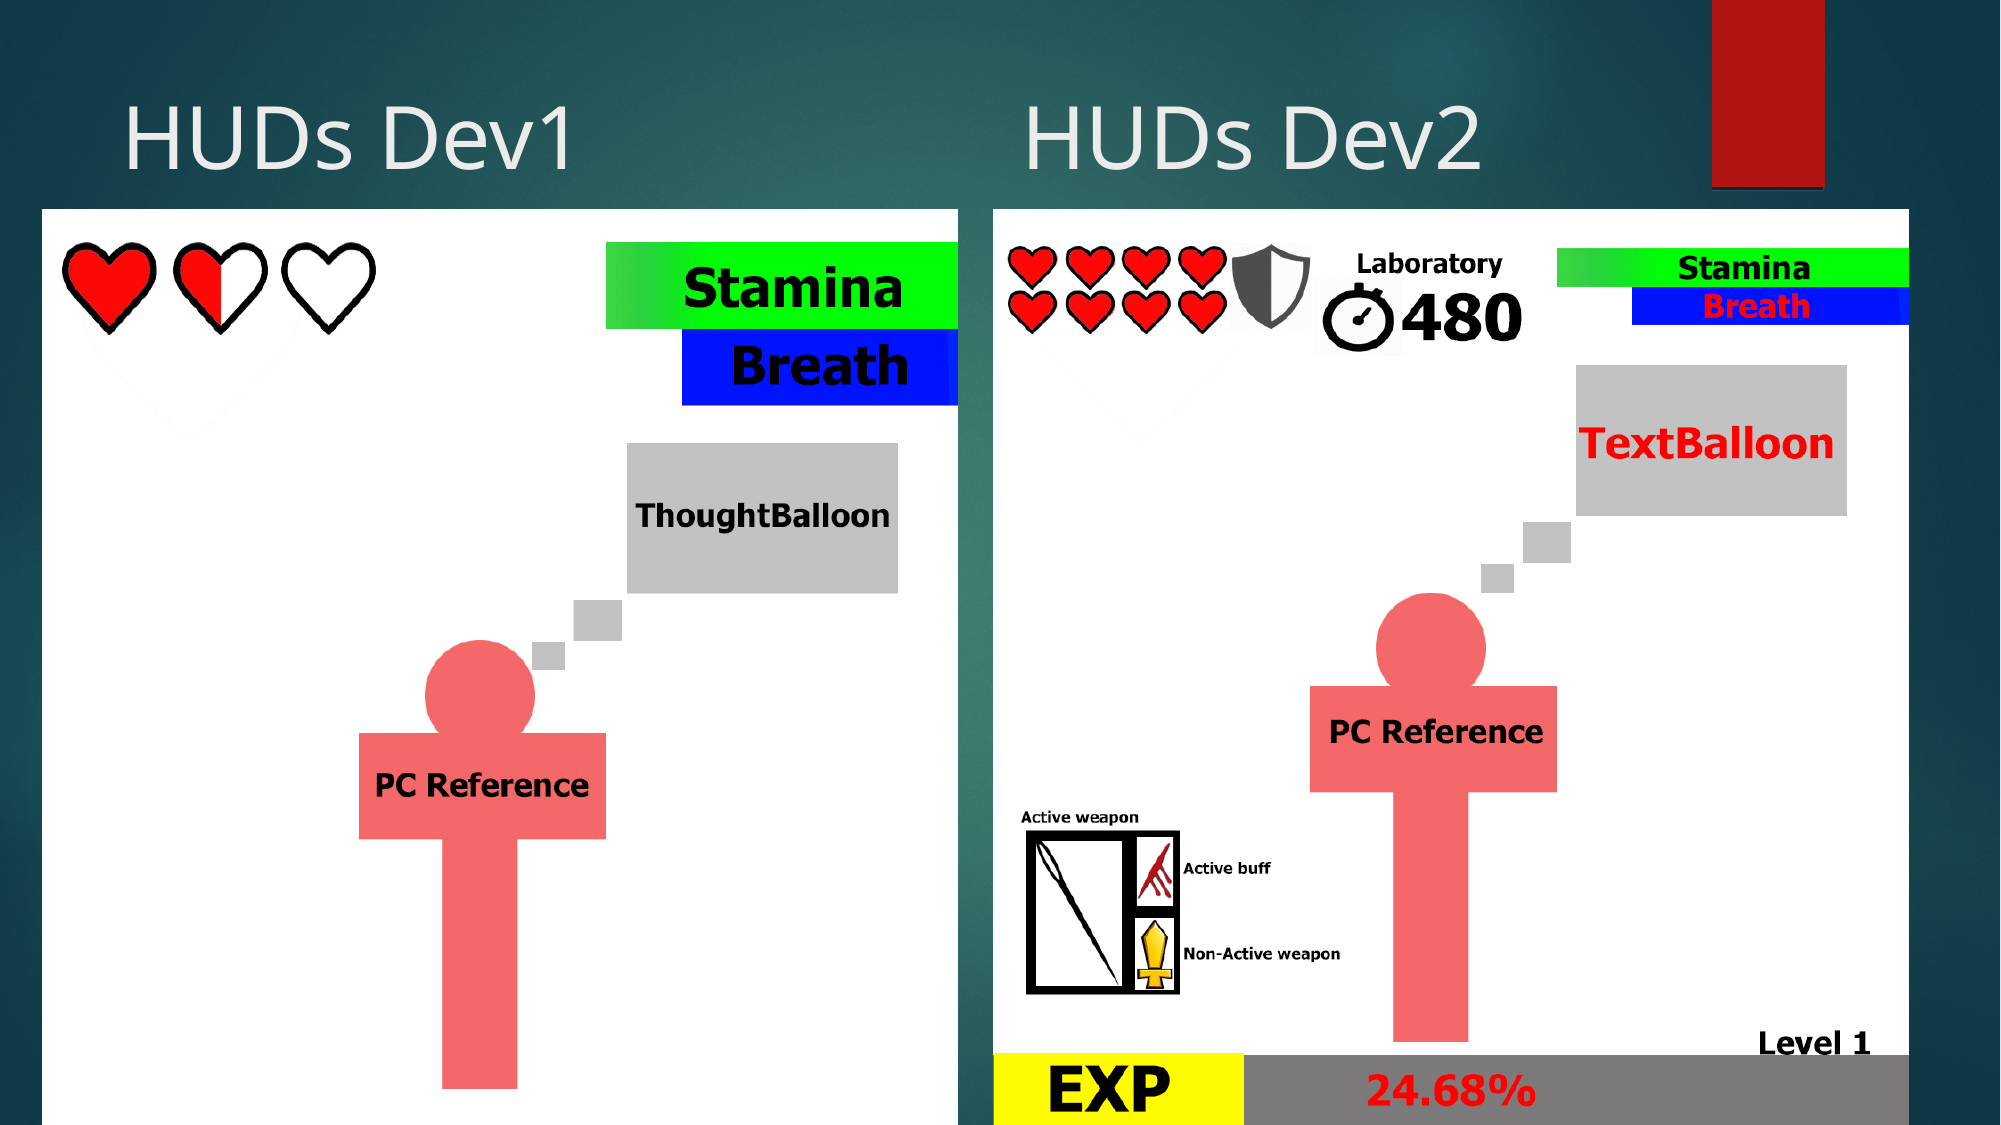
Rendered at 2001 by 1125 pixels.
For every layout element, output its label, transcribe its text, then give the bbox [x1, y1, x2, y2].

picture [993, 209, 1909, 1125]
title HUDs Dev1 HUDs Dev2 [106, 74, 1649, 305]
picture [42, 209, 958, 1125]
